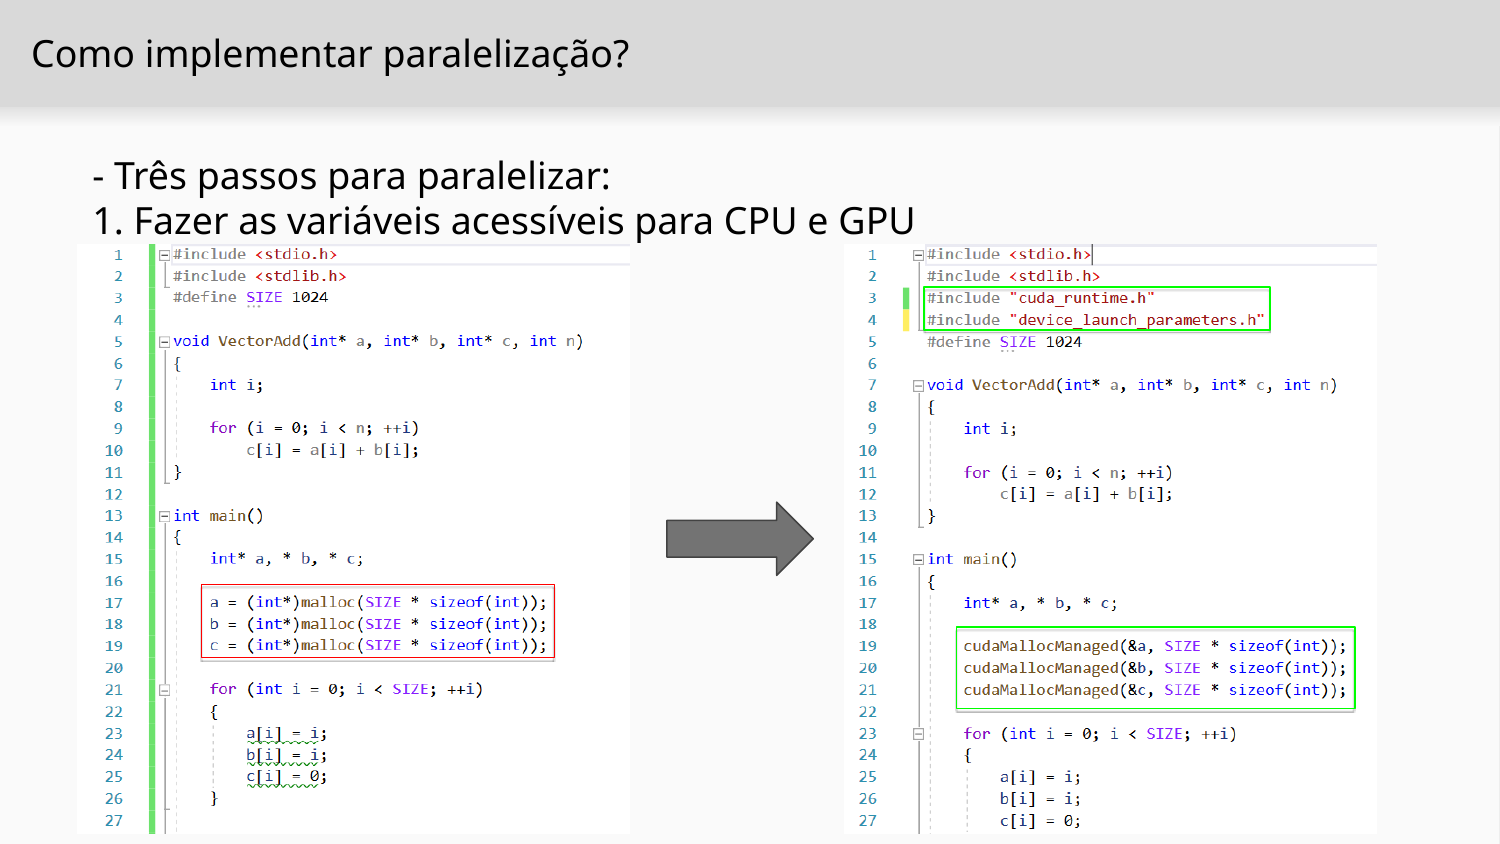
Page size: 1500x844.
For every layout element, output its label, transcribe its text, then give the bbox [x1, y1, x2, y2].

picture [77, 244, 630, 834]
list - Três passos para paralelizar: 1. Fazer as variáveis acessíveis para CPU e GPU [77, 137, 1436, 813]
text_box [666, 502, 814, 576]
picture [844, 244, 1377, 834]
title Como implementar paralelização? [16, 2, 1464, 102]
